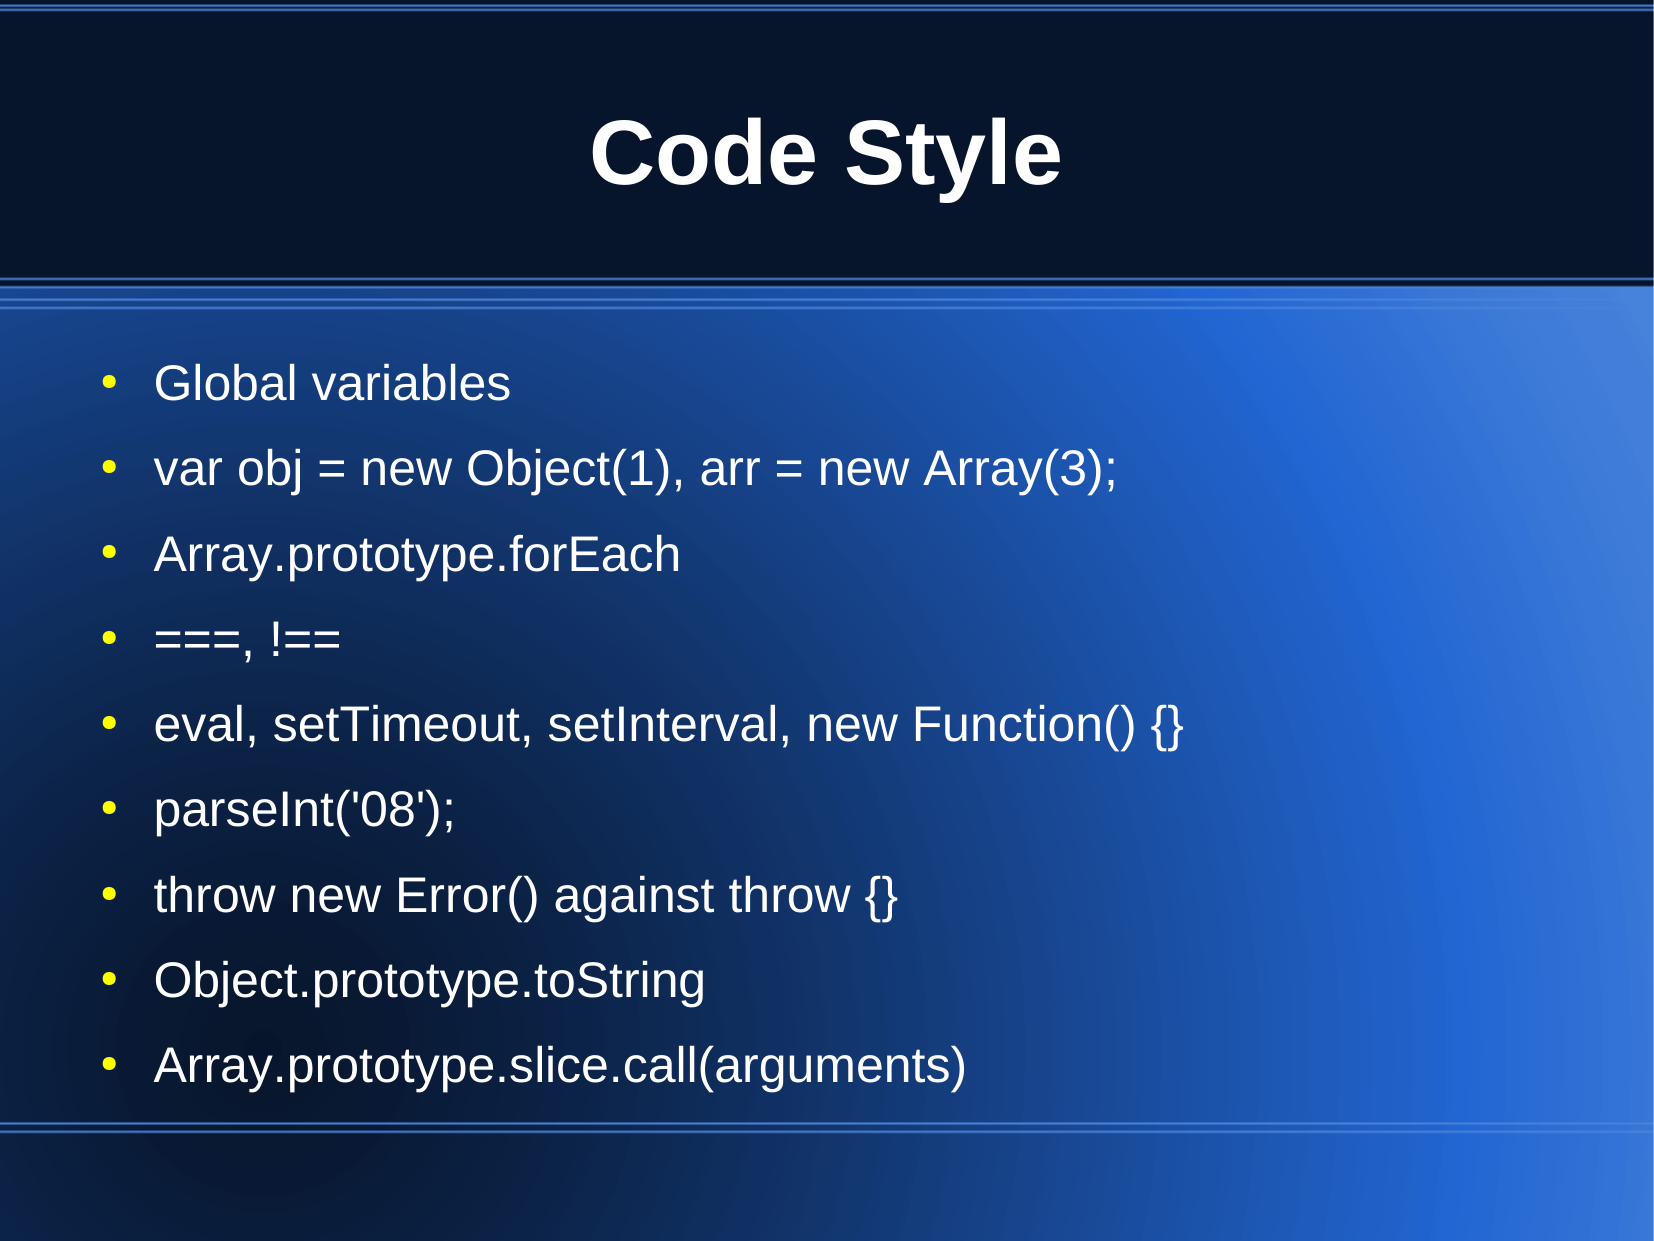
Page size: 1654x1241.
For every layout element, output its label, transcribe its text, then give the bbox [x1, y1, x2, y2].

list Global variables var obj = new Object(1), arr = new Array(3); Array.prototype.forEach ===, !== eval, setTimeout, setInterval, new Function() {} parseInt('08'); throw new Error() against throw {} Object.prototype.toString Array.prototype.slice.call(arguments) [82, 355, 1571, 1094]
picture [0, 0, 1654, 1241]
title Code Style [82, 49, 1571, 257]
